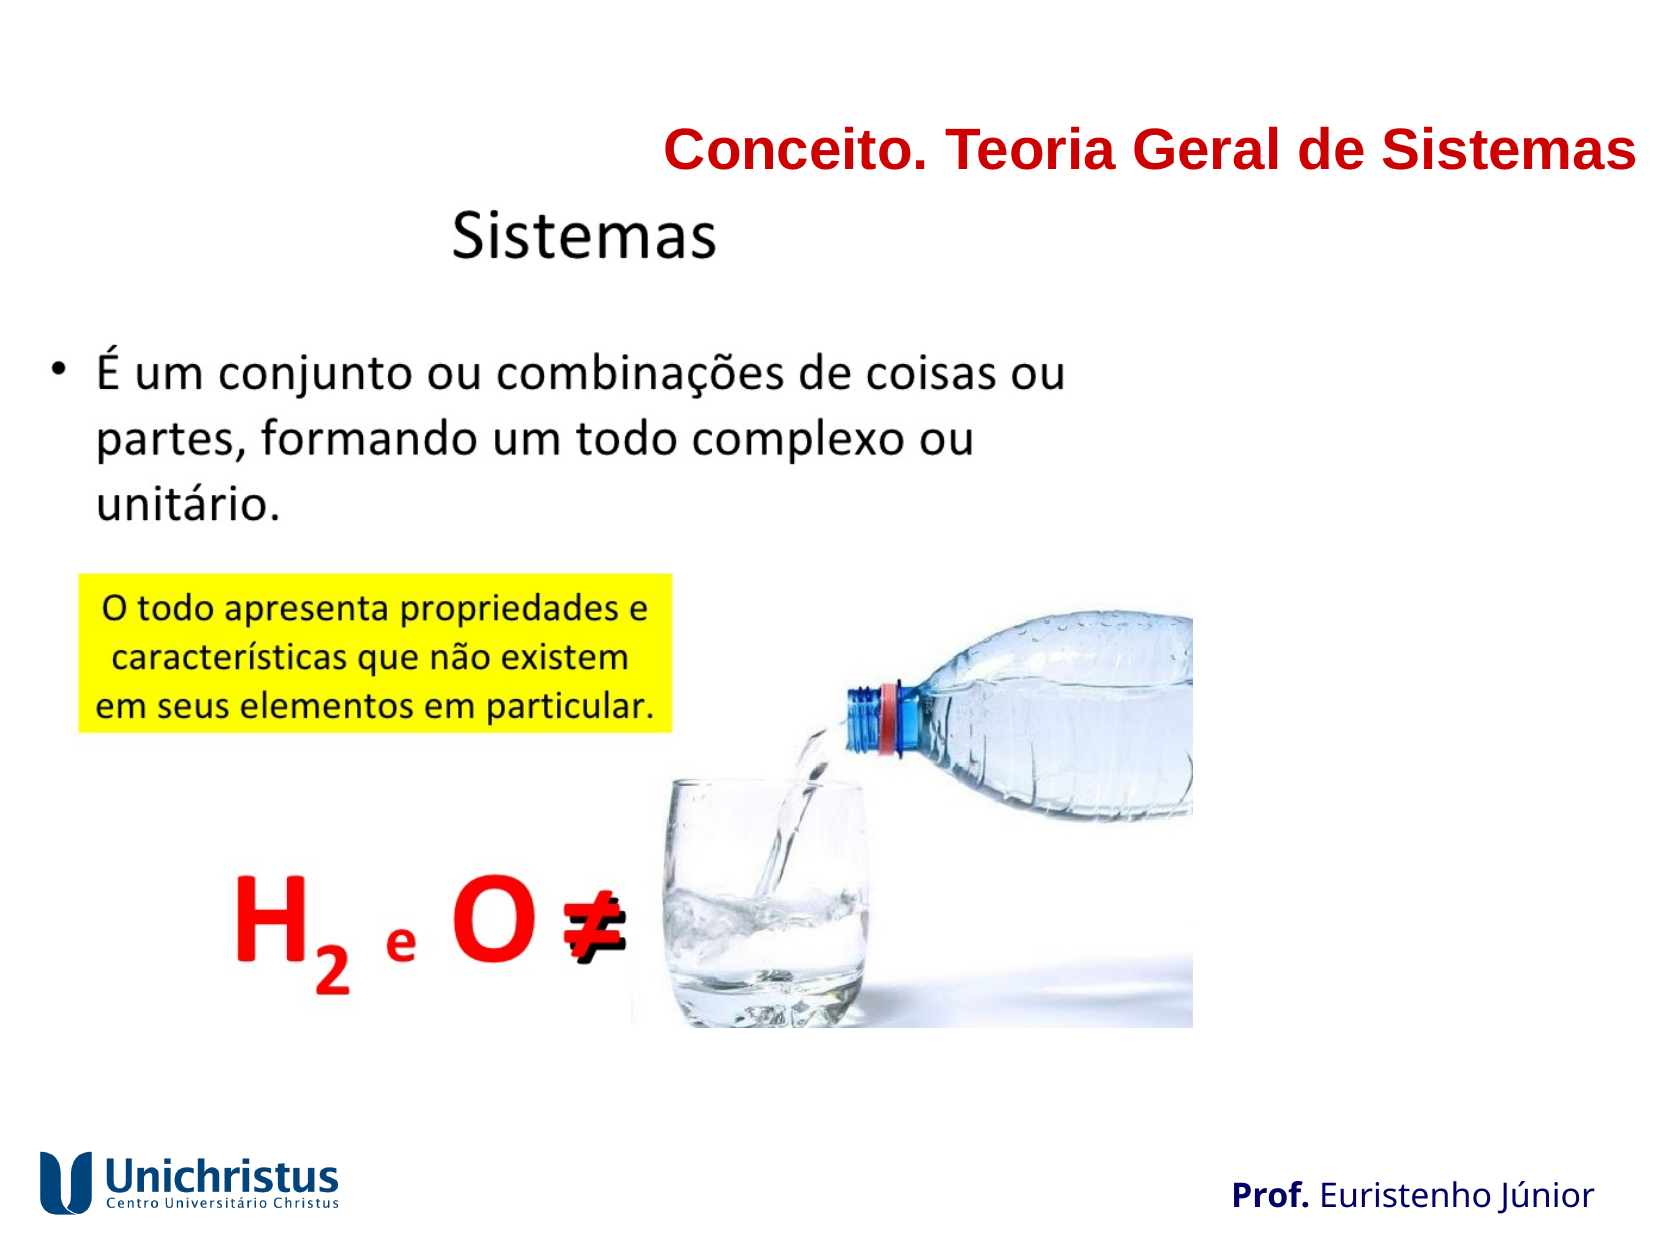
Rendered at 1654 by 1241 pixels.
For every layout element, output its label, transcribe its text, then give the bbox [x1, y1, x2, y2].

text_box Conceito. Teoria Geral de Sistemas [649, 109, 1654, 189]
picture [37, 202, 1193, 1028]
picture [35, 1148, 343, 1217]
text_box Prof. Euristenho Júnior [1216, 1163, 1654, 1224]
